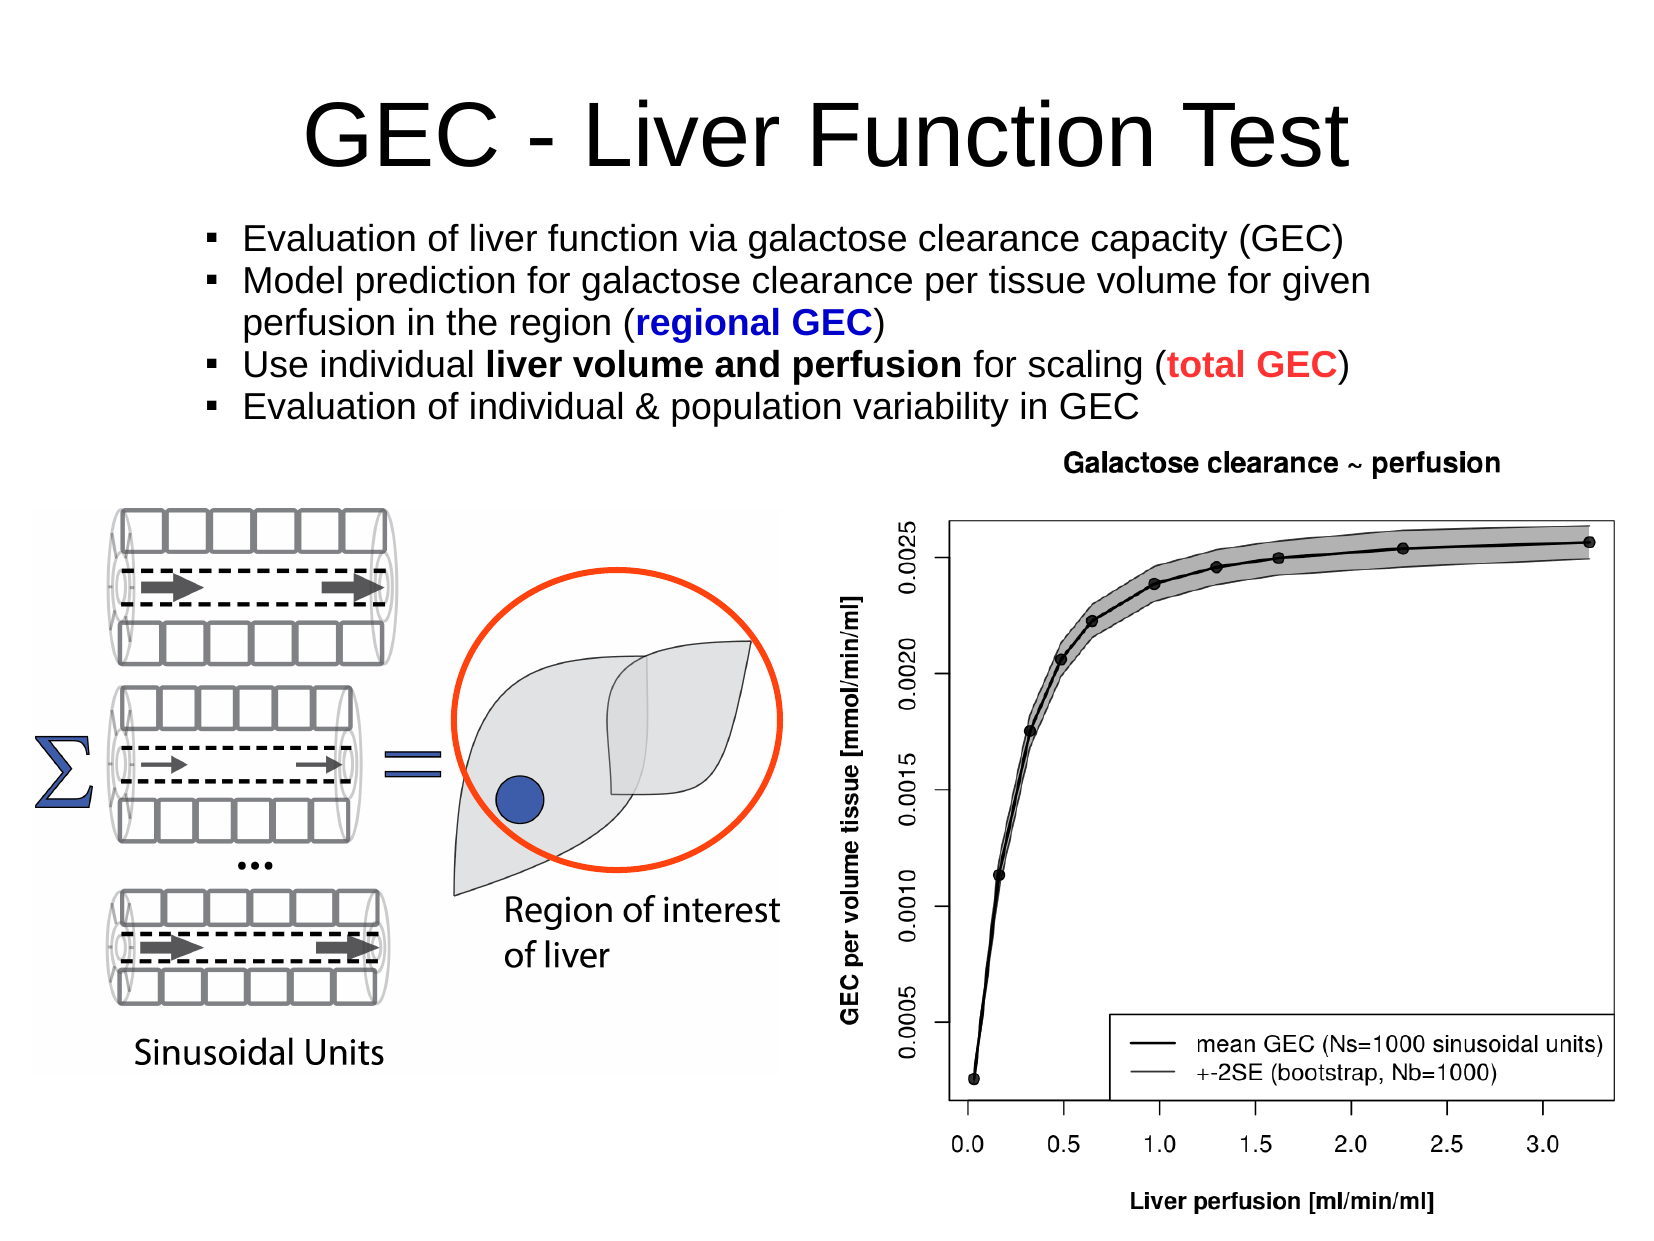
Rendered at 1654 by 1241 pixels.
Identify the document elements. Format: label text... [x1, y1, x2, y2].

picture [840, 451, 1615, 1214]
picture [457, 574, 776, 867]
picture [32, 508, 781, 1074]
title GEC - Liver Function Test [82, 31, 1571, 239]
text_box Evaluation of liver function via galactose clearance capacity (GEC) Model prediction for galactose clearance per tissue volume for given perfusion in the region (regional GEC) Use individual liver volume and perfusion for scaling (total GEC) Evaluation of individual & population variability in GEC [192, 210, 1513, 478]
